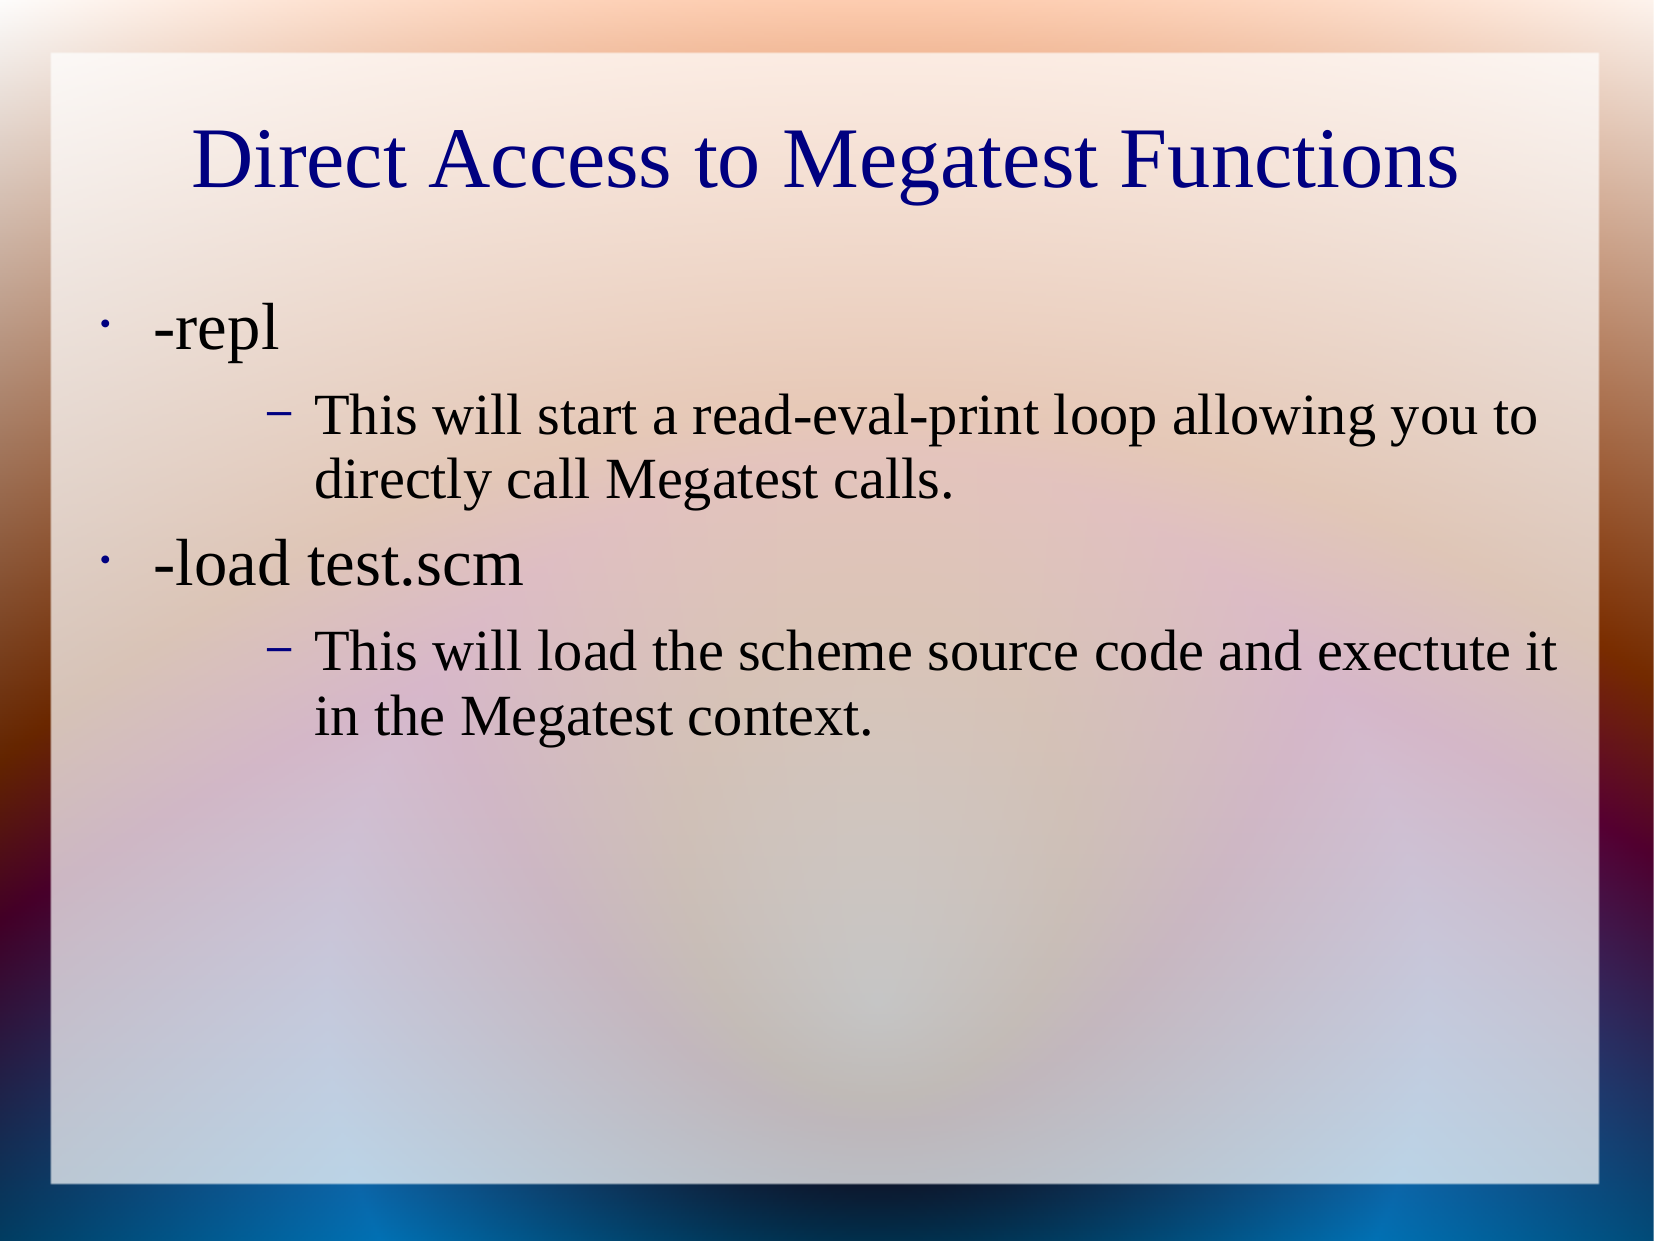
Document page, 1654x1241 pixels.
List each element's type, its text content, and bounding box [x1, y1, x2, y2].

picture [0, 0, 1654, 1241]
title Direct Access to Megatest Functions [82, 55, 1571, 263]
list -repl This will start a read-eval-print loop allowing you to directly call Megatest calls. -load test.scm This will load the scheme source code and exectute it in the Megatest context. [82, 290, 1571, 1010]
